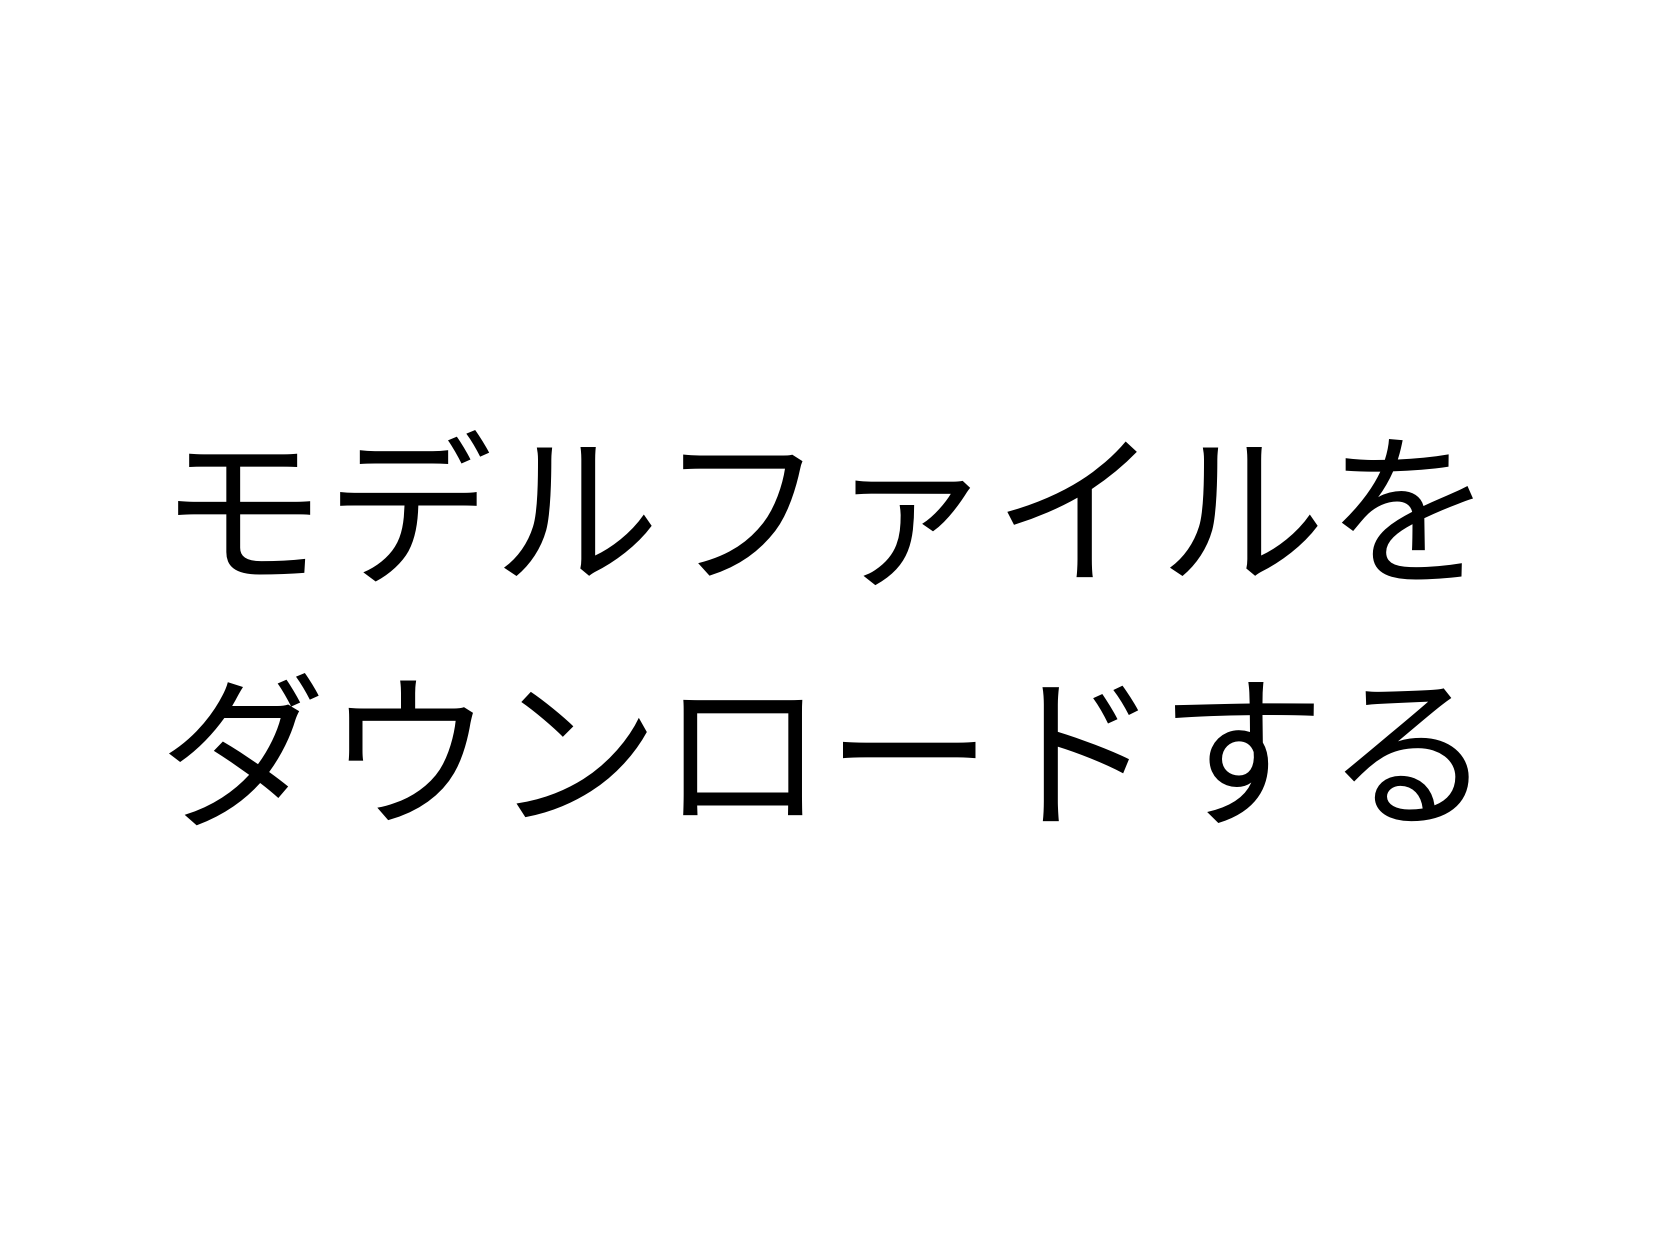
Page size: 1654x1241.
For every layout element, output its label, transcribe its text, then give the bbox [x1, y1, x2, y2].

title モデルファイルをダウンロードする [82, 370, 1571, 871]
